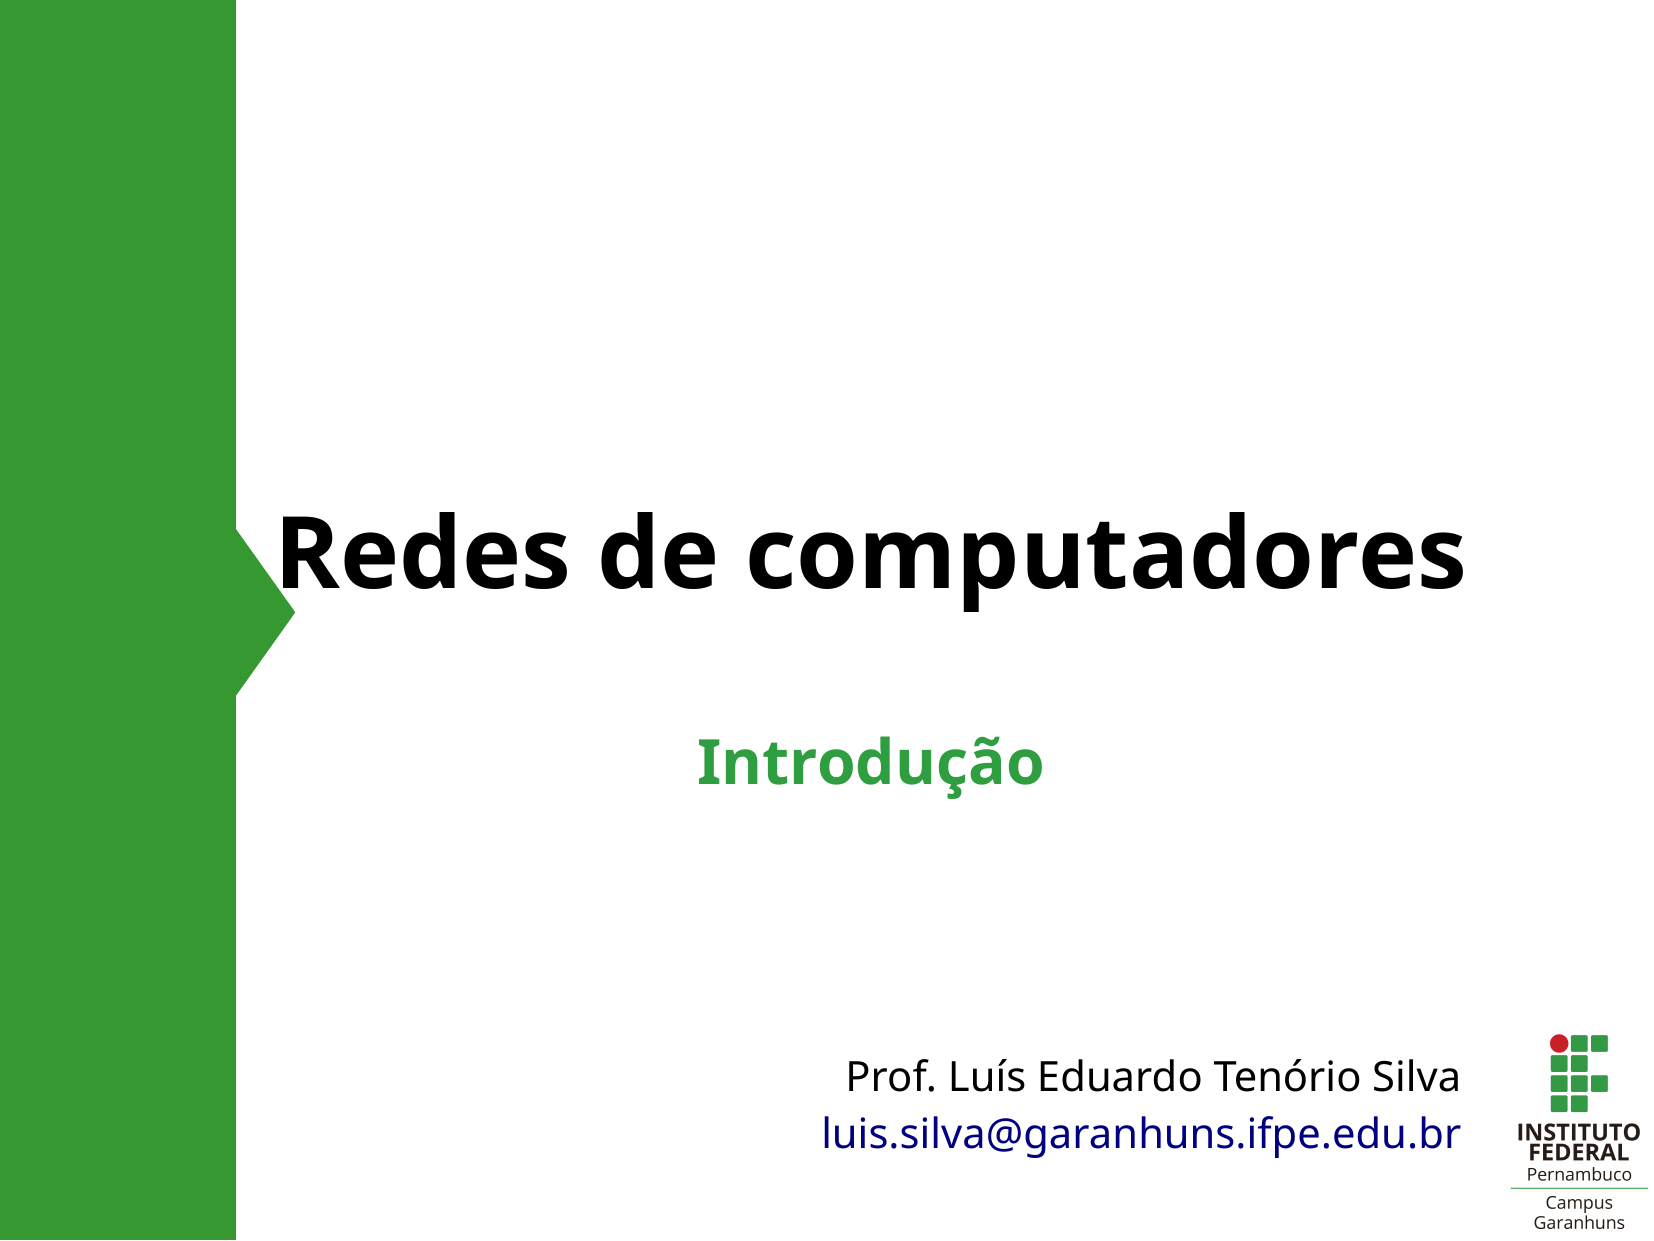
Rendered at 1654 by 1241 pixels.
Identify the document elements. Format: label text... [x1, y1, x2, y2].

title Introdução [236, 685, 1506, 834]
title Redes de computadores [236, 433, 1506, 666]
title Prof. Luís Eduardo Tenório Silva luis.silva@garanhuns.ifpe.edu.br [191, 974, 1462, 1234]
picture [1505, 1028, 1654, 1241]
text_box [0, 0, 258, 1240]
